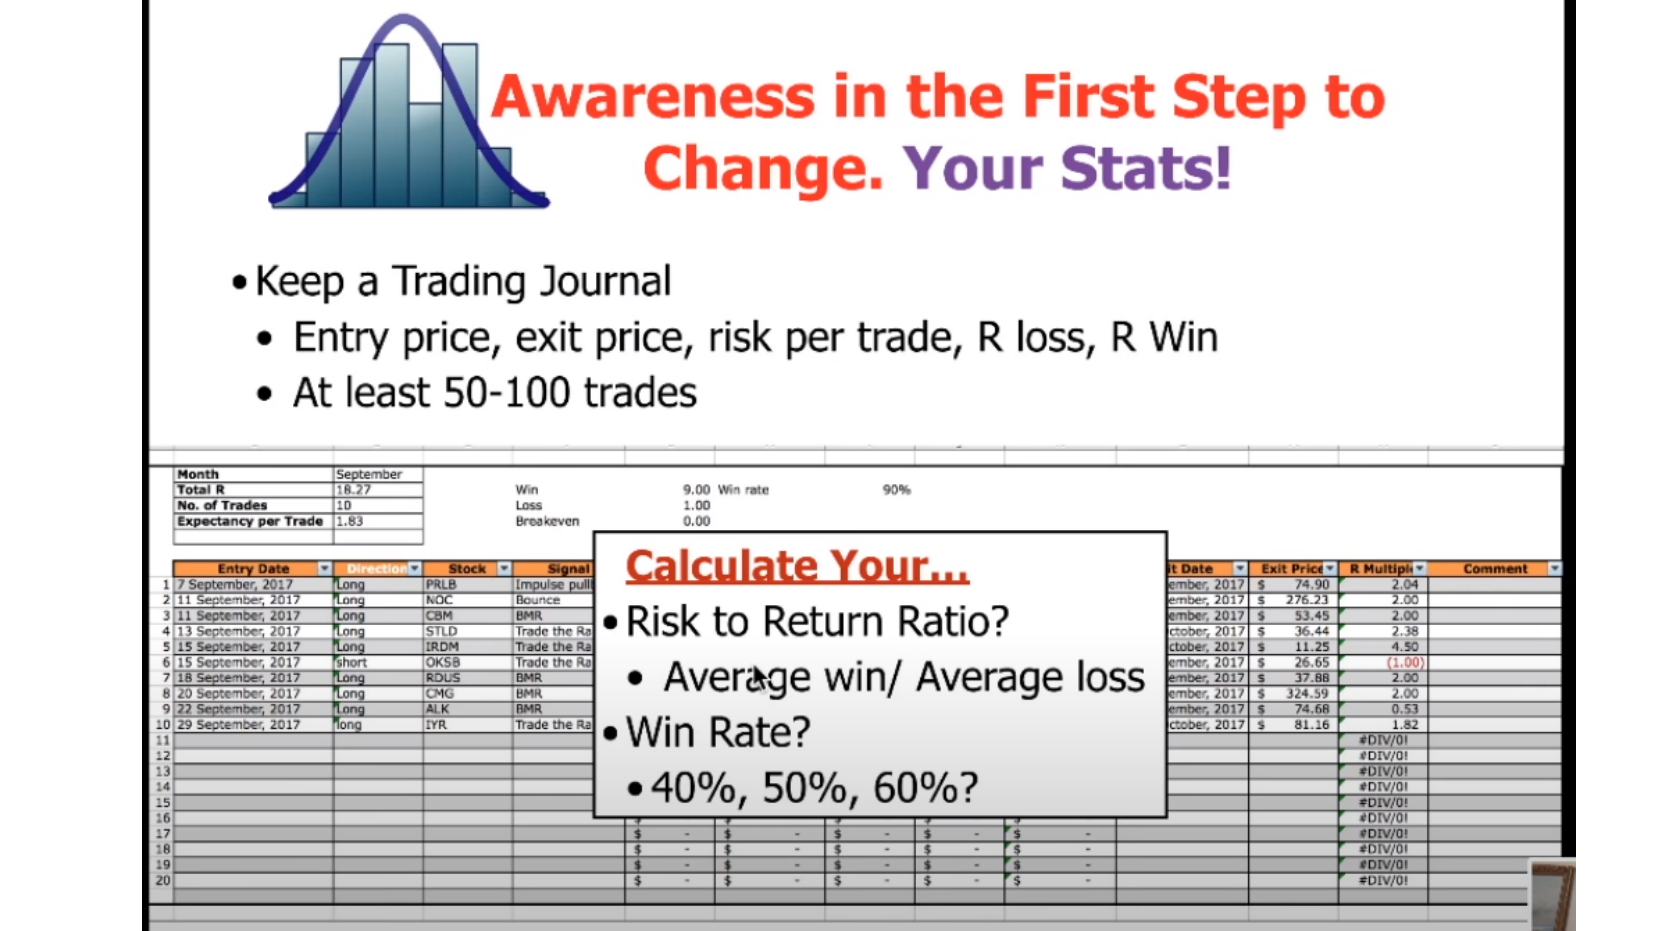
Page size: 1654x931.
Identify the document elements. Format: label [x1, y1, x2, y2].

picture [142, 0, 1576, 931]
